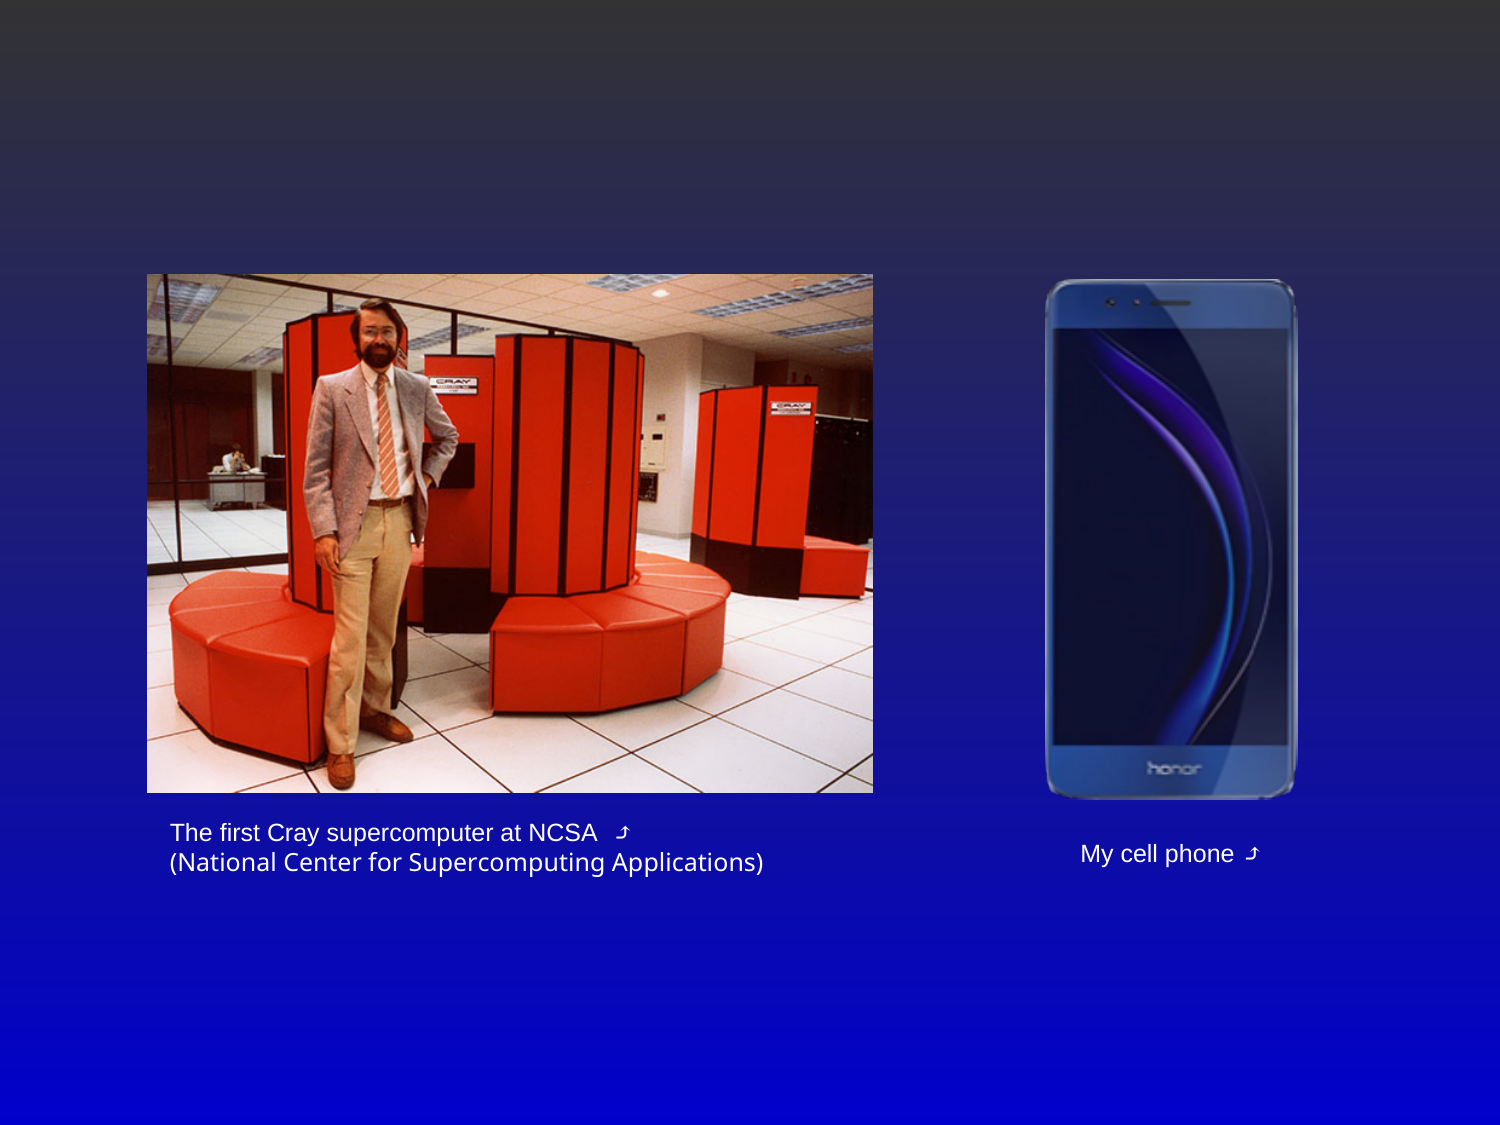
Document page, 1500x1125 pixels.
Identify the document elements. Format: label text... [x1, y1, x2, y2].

text_box My cell phone ⤴ [1072, 829, 1272, 877]
picture [147, 274, 873, 793]
picture [1045, 279, 1298, 801]
text_box The first Cray supercomputer at NCSA ⤴ (National Center for Supercomputing Applications) [161, 808, 774, 885]
